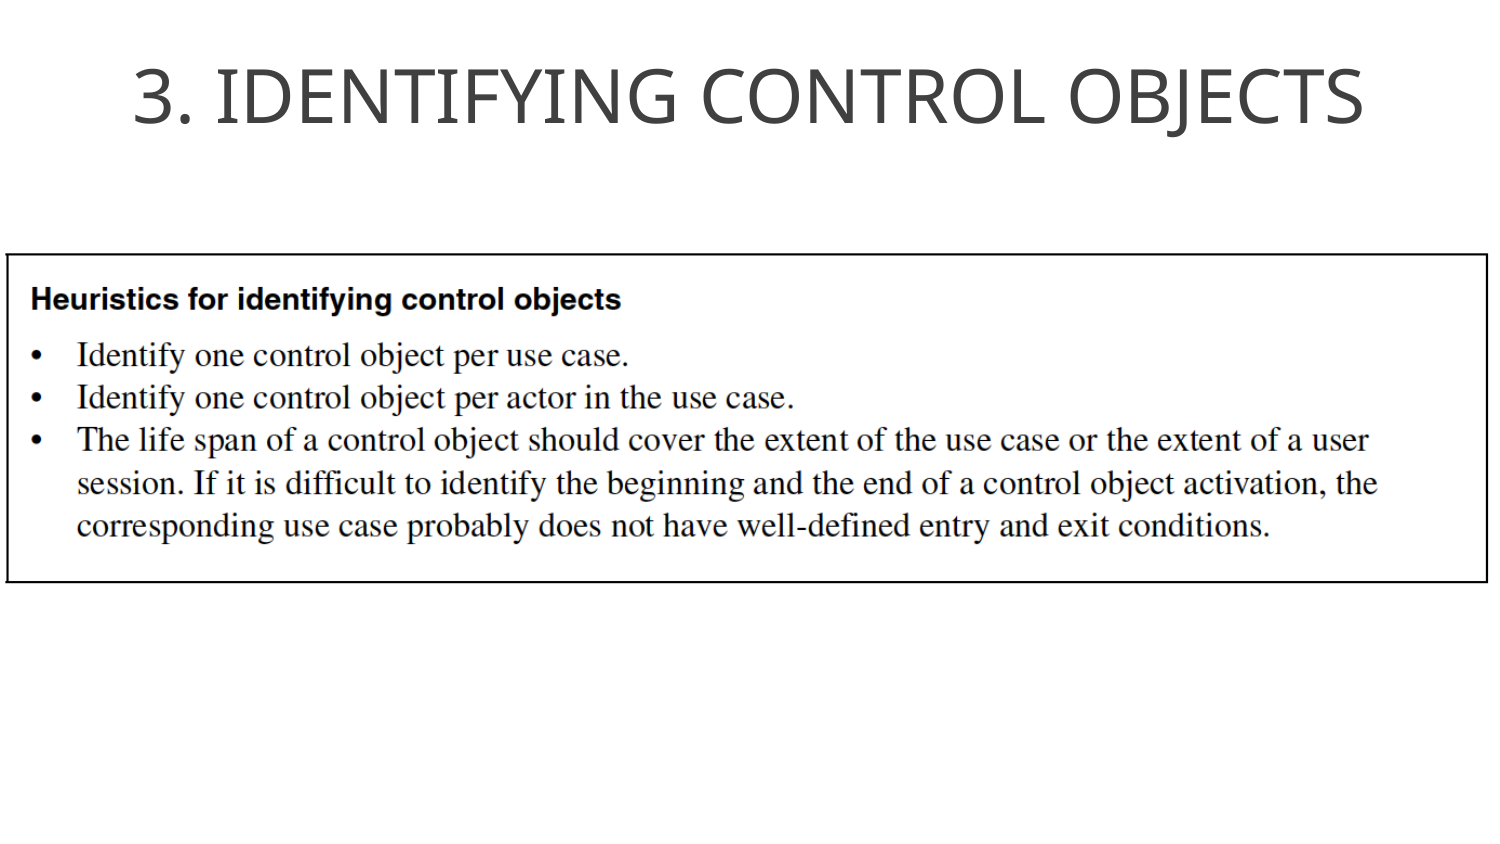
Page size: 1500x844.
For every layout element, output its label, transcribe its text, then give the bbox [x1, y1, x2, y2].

picture [0, 249, 1500, 593]
title 3. Identifying control objects [75, 23, 1425, 164]
